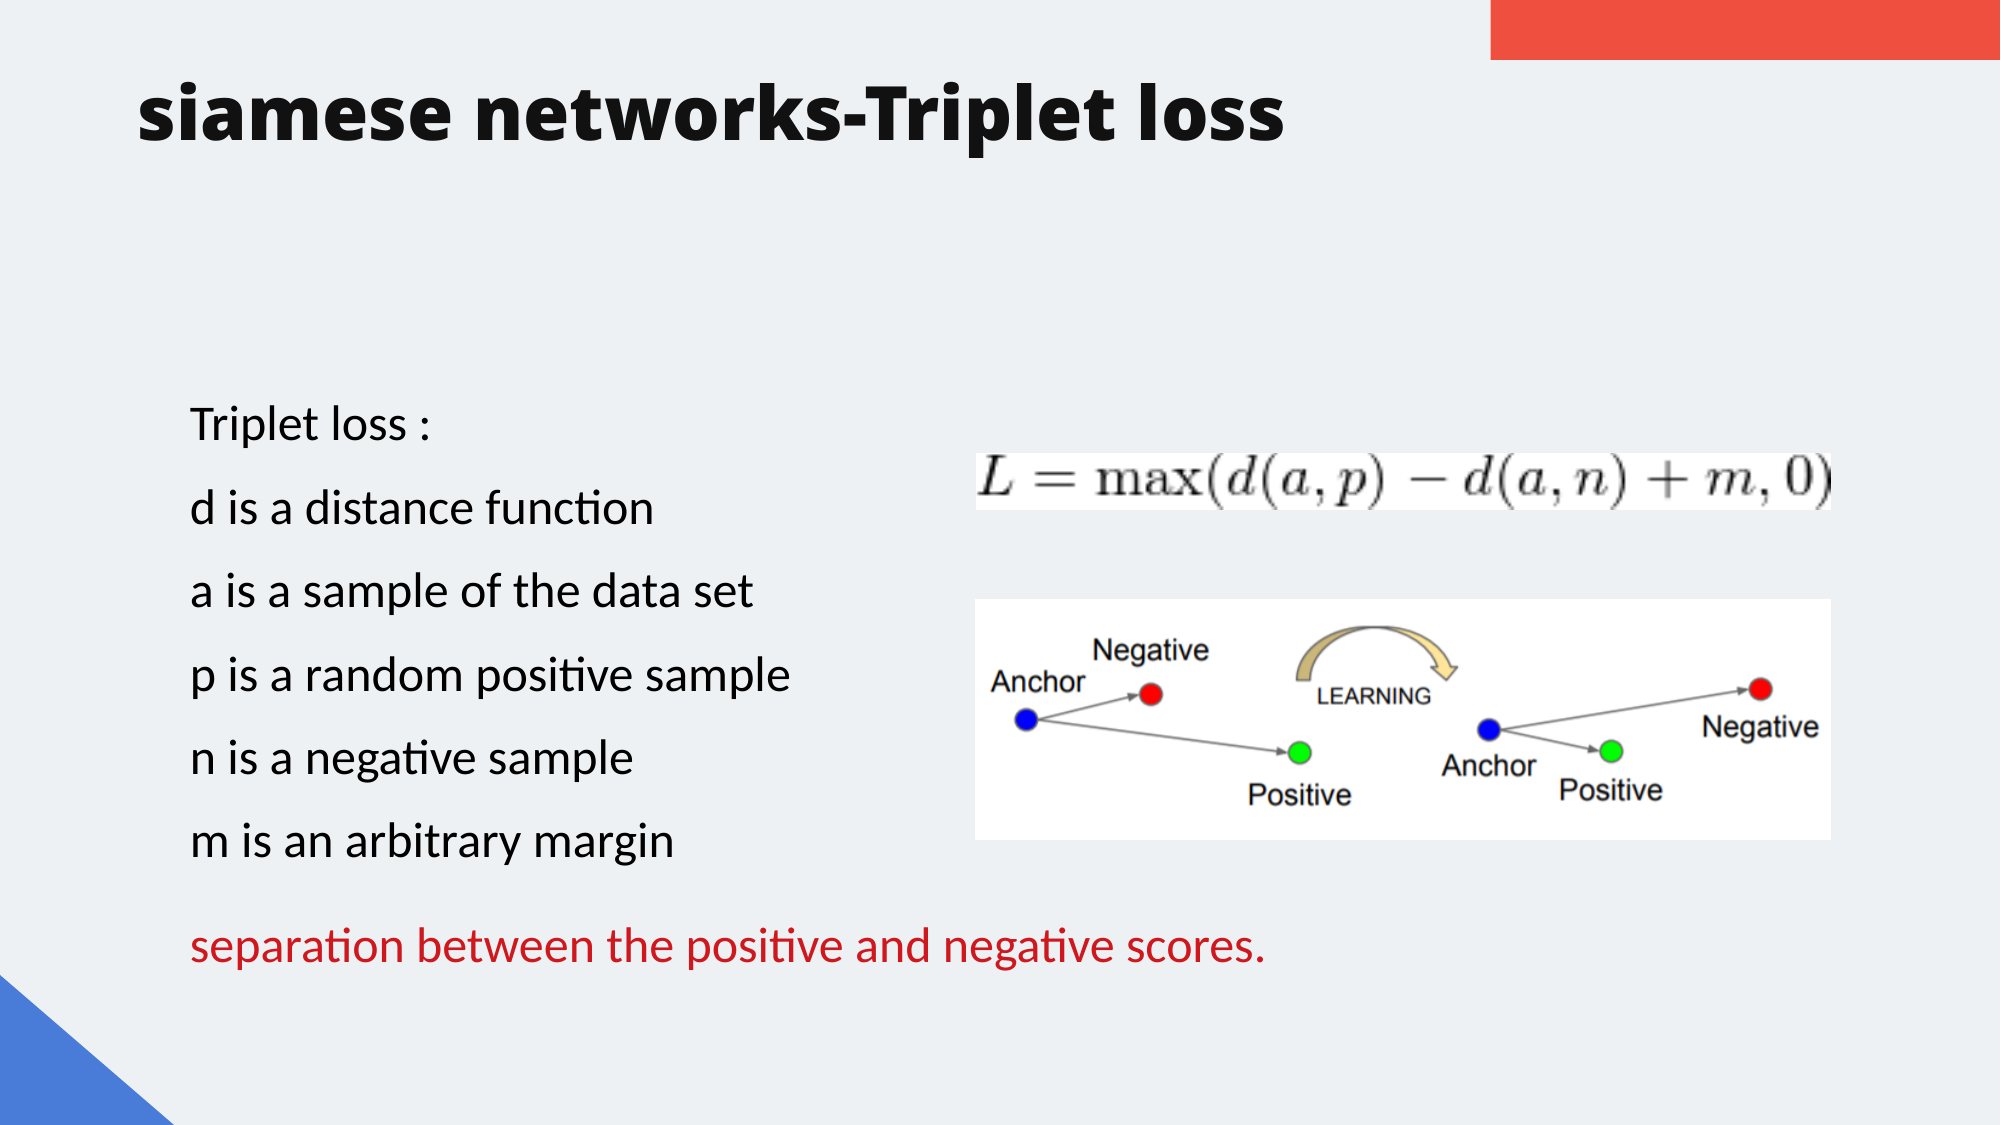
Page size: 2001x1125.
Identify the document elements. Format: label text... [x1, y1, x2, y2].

text_box [0, 974, 174, 1125]
text_box [1490, 0, 2000, 60]
list Triplet loss : d is a distance function a is a sample of the data set p is a random positive sample n is a negative sample m is an arbitrary margin separation between the positive and negative scores. [137, 389, 1863, 1014]
title siamese networks-Triplet loss [137, 59, 1863, 148]
picture [976, 453, 1831, 511]
picture [975, 599, 1831, 840]
